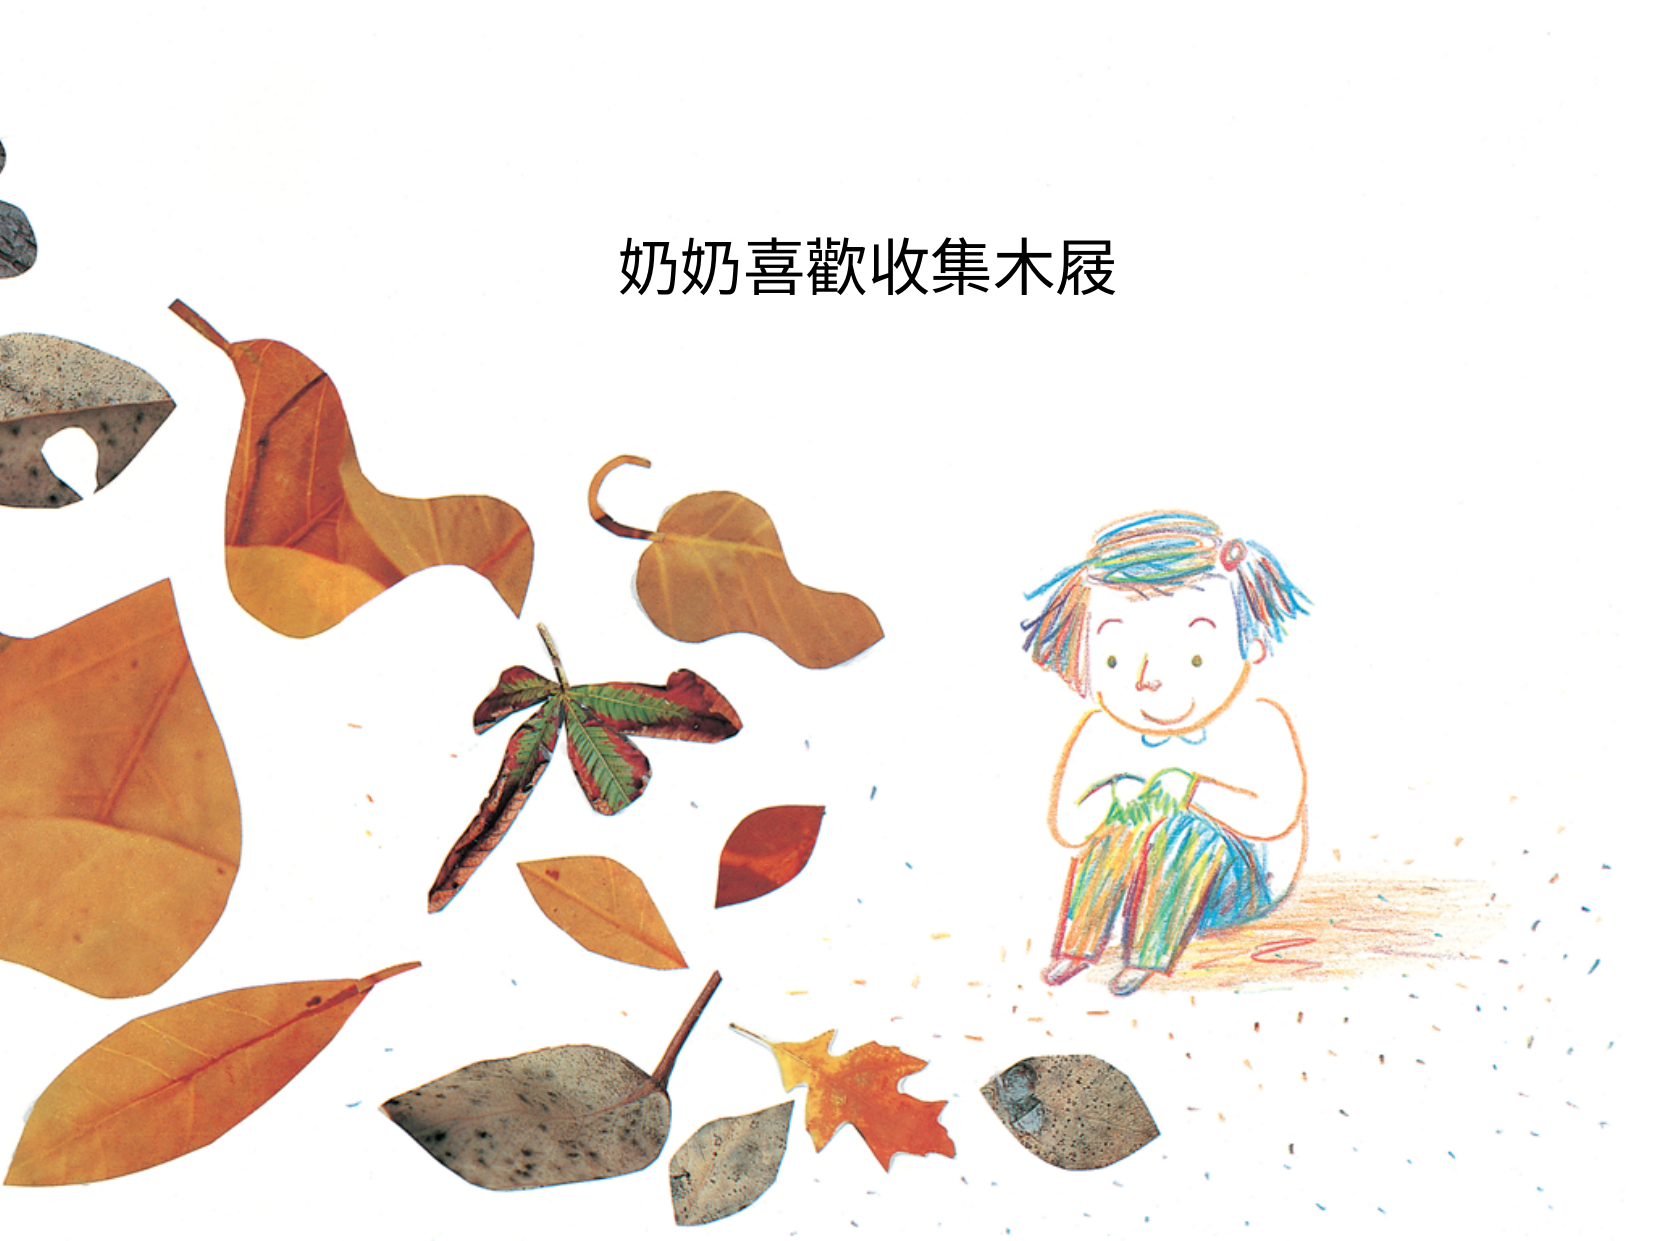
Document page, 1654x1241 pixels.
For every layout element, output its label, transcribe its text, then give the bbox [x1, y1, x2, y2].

picture [0, 0, 1654, 1241]
title 奶奶喜歡收集木屐 [496, 159, 1241, 367]
